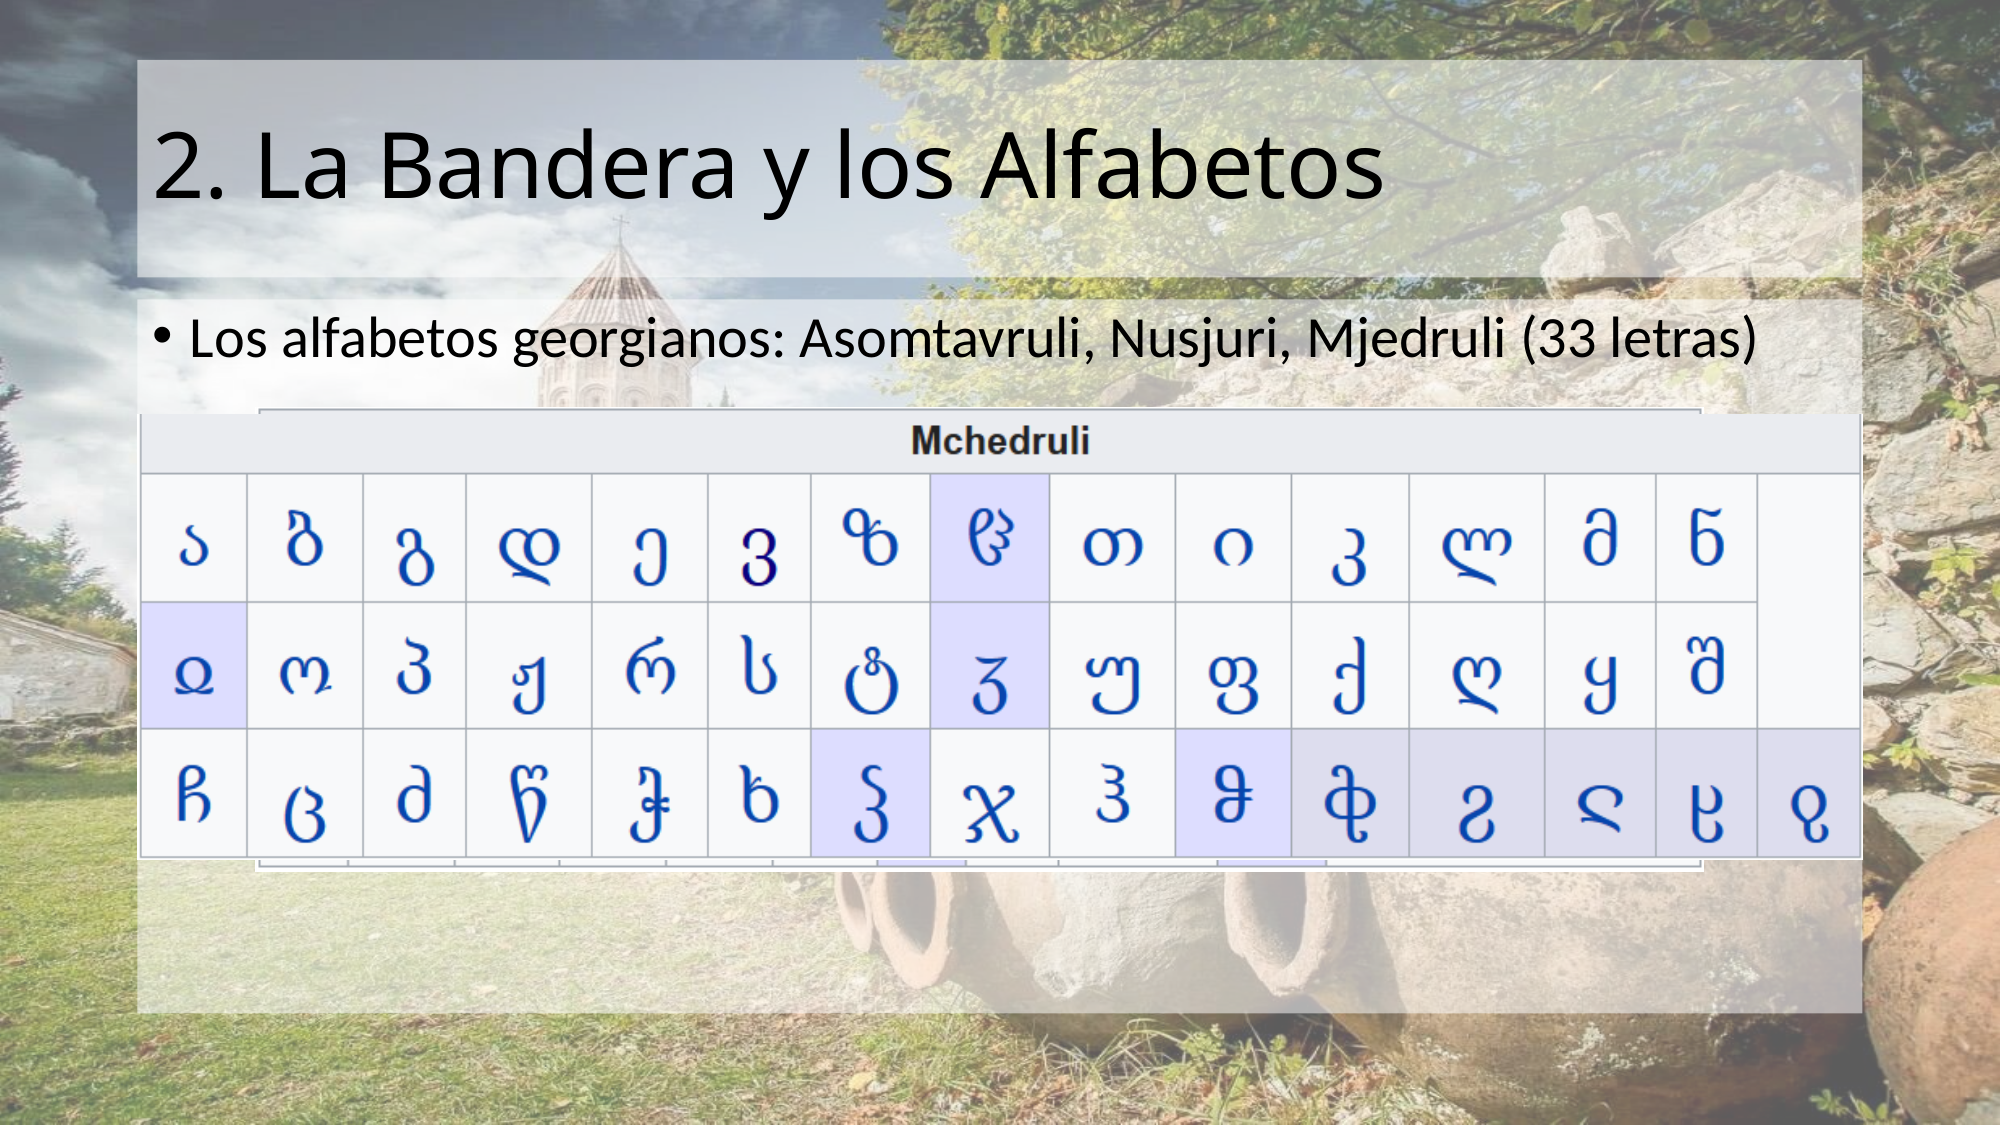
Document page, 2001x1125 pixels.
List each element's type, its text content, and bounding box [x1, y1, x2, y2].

list Los alfabetos georgianos: Asomtavruli, Nusjuri, Mjedruli (33 letras) [137, 860, 1863, 1014]
title 2. La Bandera y los Alfabetos [137, 59, 1863, 278]
list Los alfabetos georgianos: Asomtavruli, Nusjuri, Mjedruli (33 letras) [137, 299, 1863, 414]
picture [137, 407, 1863, 872]
